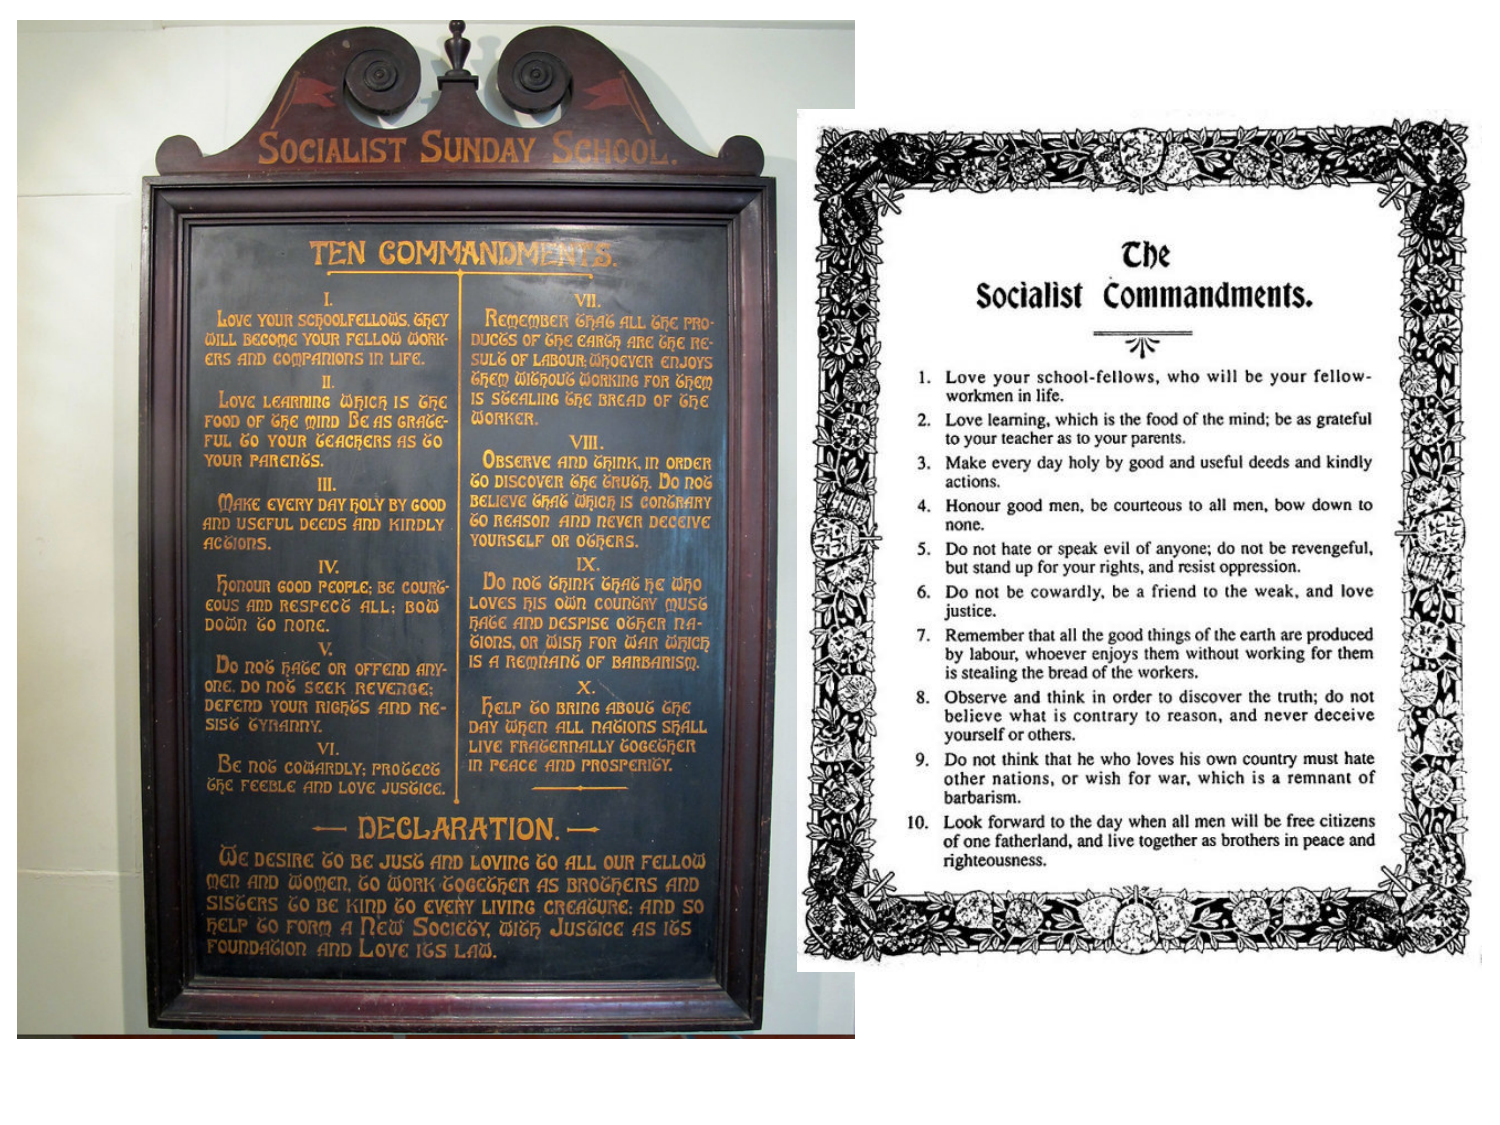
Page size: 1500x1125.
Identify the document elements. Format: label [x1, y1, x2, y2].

picture [0, 20, 1482, 1039]
